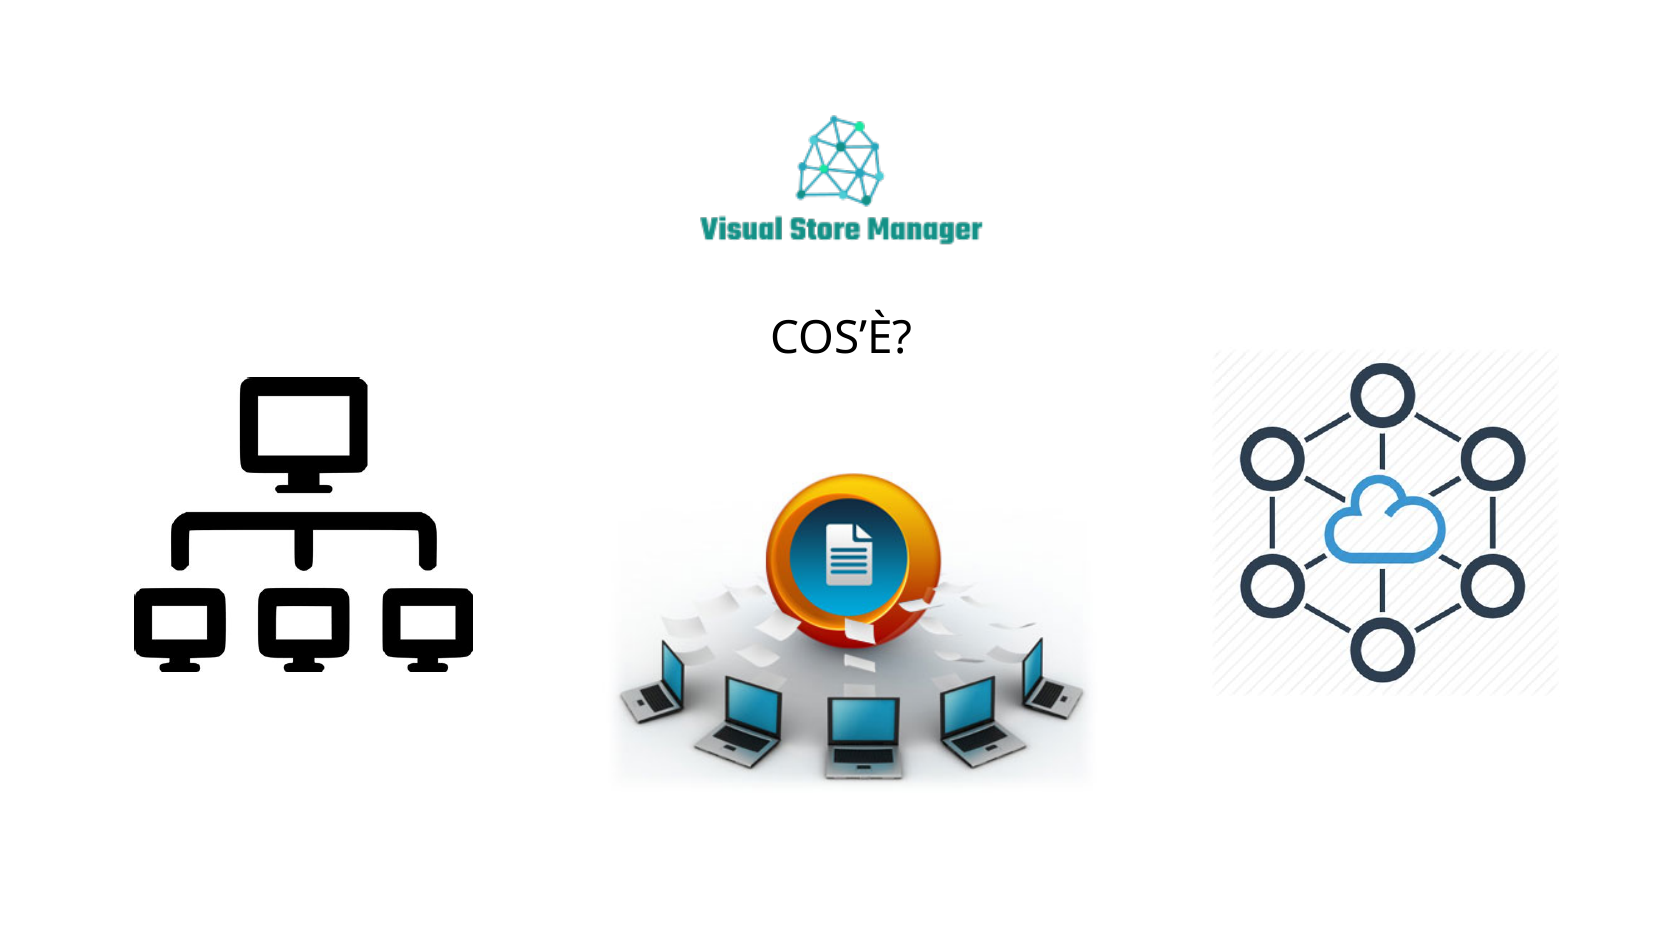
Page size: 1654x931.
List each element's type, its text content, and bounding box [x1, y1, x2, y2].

picture [602, 472, 1103, 809]
text_box COS’È? [755, 297, 945, 390]
picture [1210, 347, 1560, 697]
picture [134, 377, 473, 672]
picture [685, 23, 998, 337]
